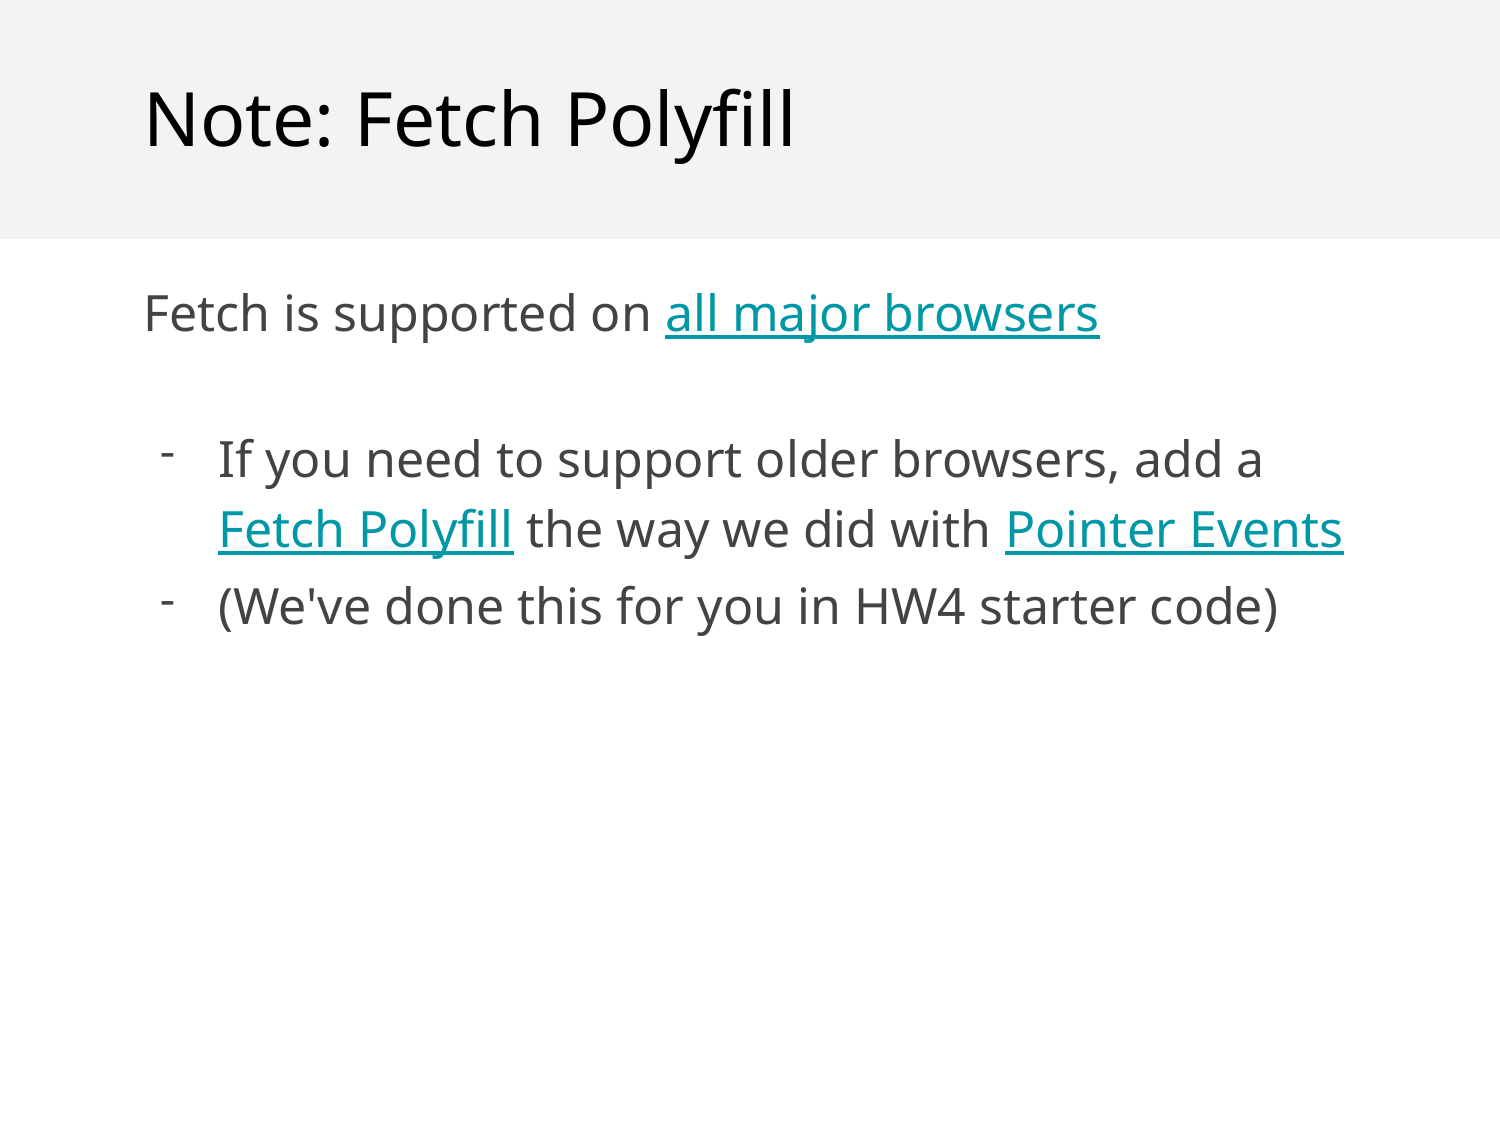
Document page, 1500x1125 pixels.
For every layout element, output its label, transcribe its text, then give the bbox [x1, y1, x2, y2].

title Note: Fetch Polyfill [128, 56, 1372, 183]
list Fetch is supported on all major browsers If you need to support older browsers, add a Fetch Polyfill the way we did with Pointer Events (We've done this for you in HW4 starter code) [128, 255, 1372, 1004]
